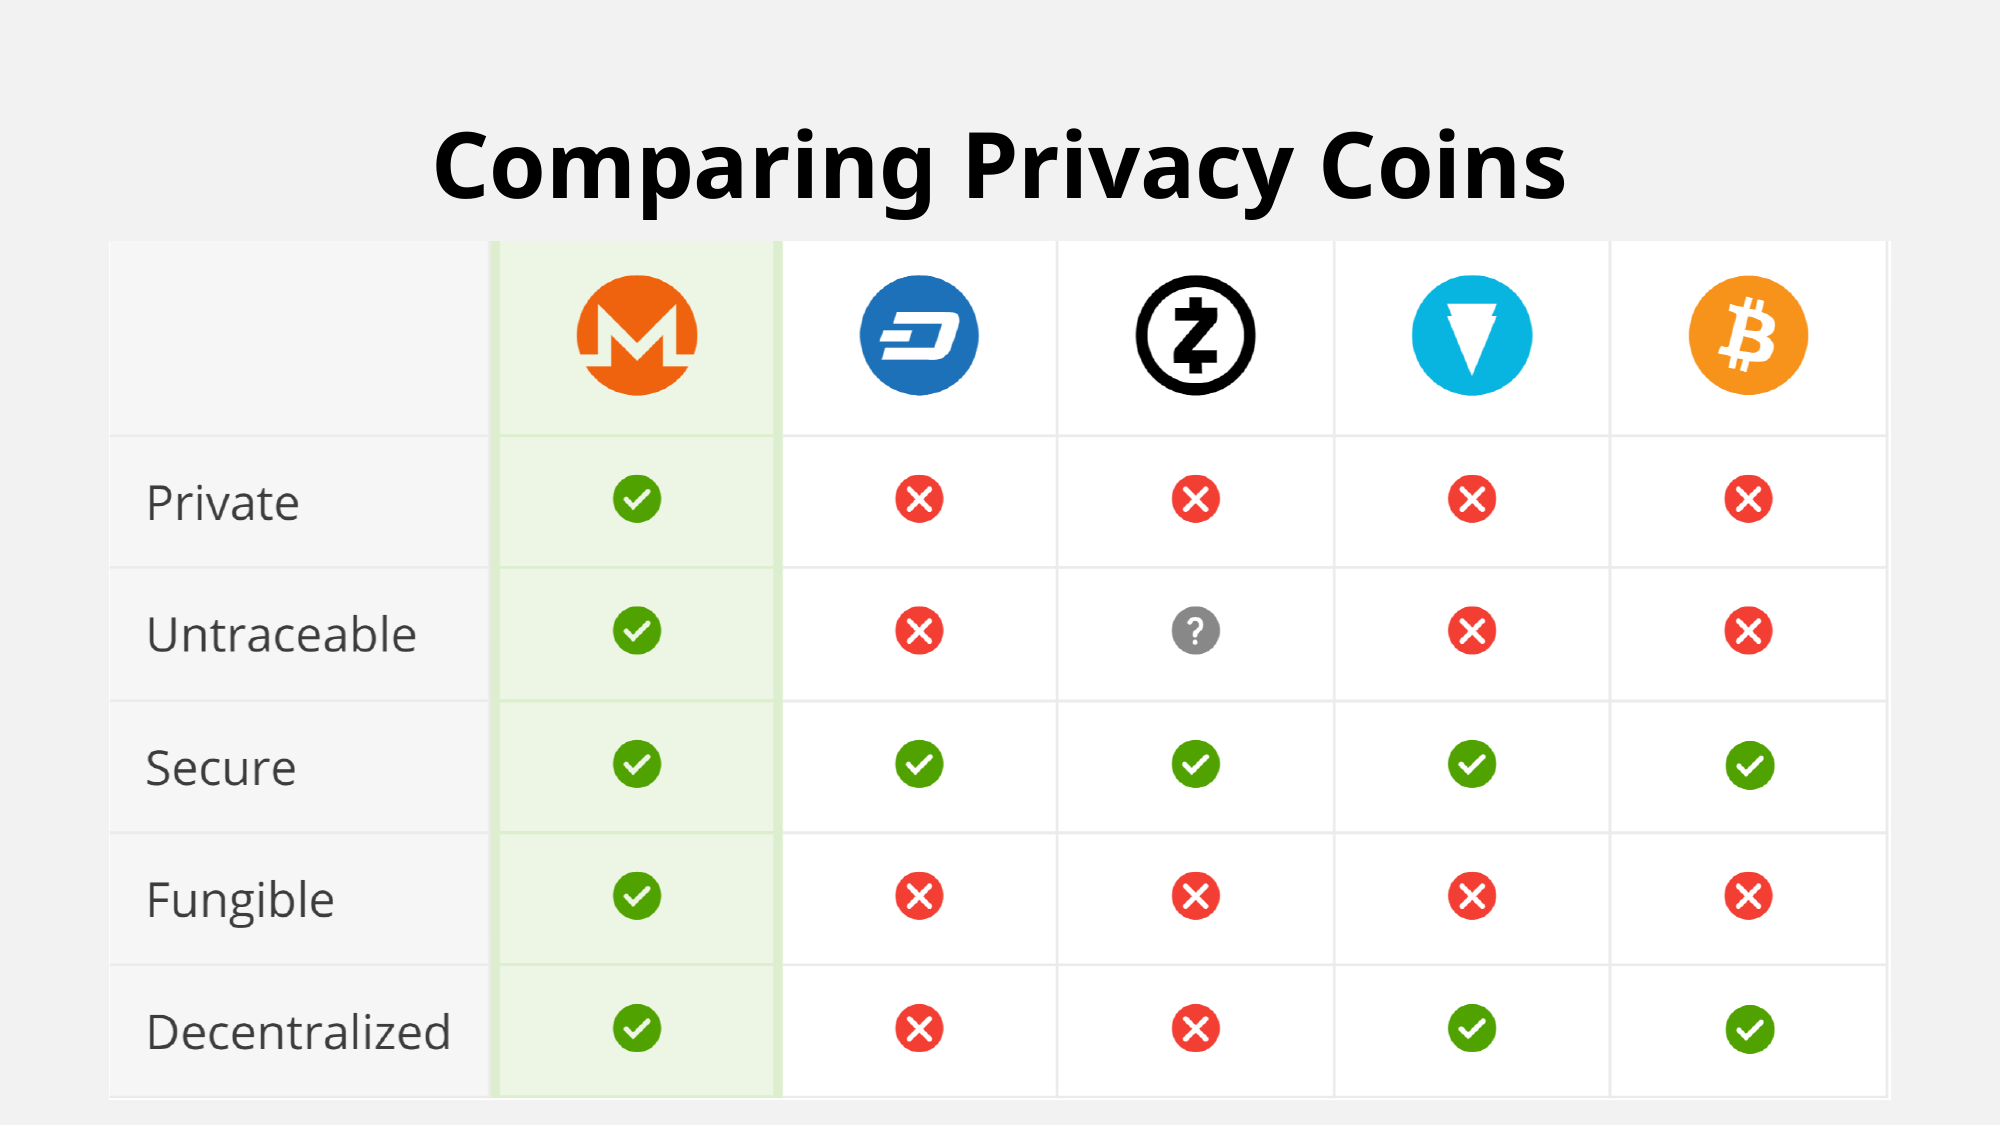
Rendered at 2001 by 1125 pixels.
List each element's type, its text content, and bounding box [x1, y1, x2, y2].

title Comparing Privacy Coins [137, 59, 1863, 241]
picture [109, 241, 1891, 1100]
